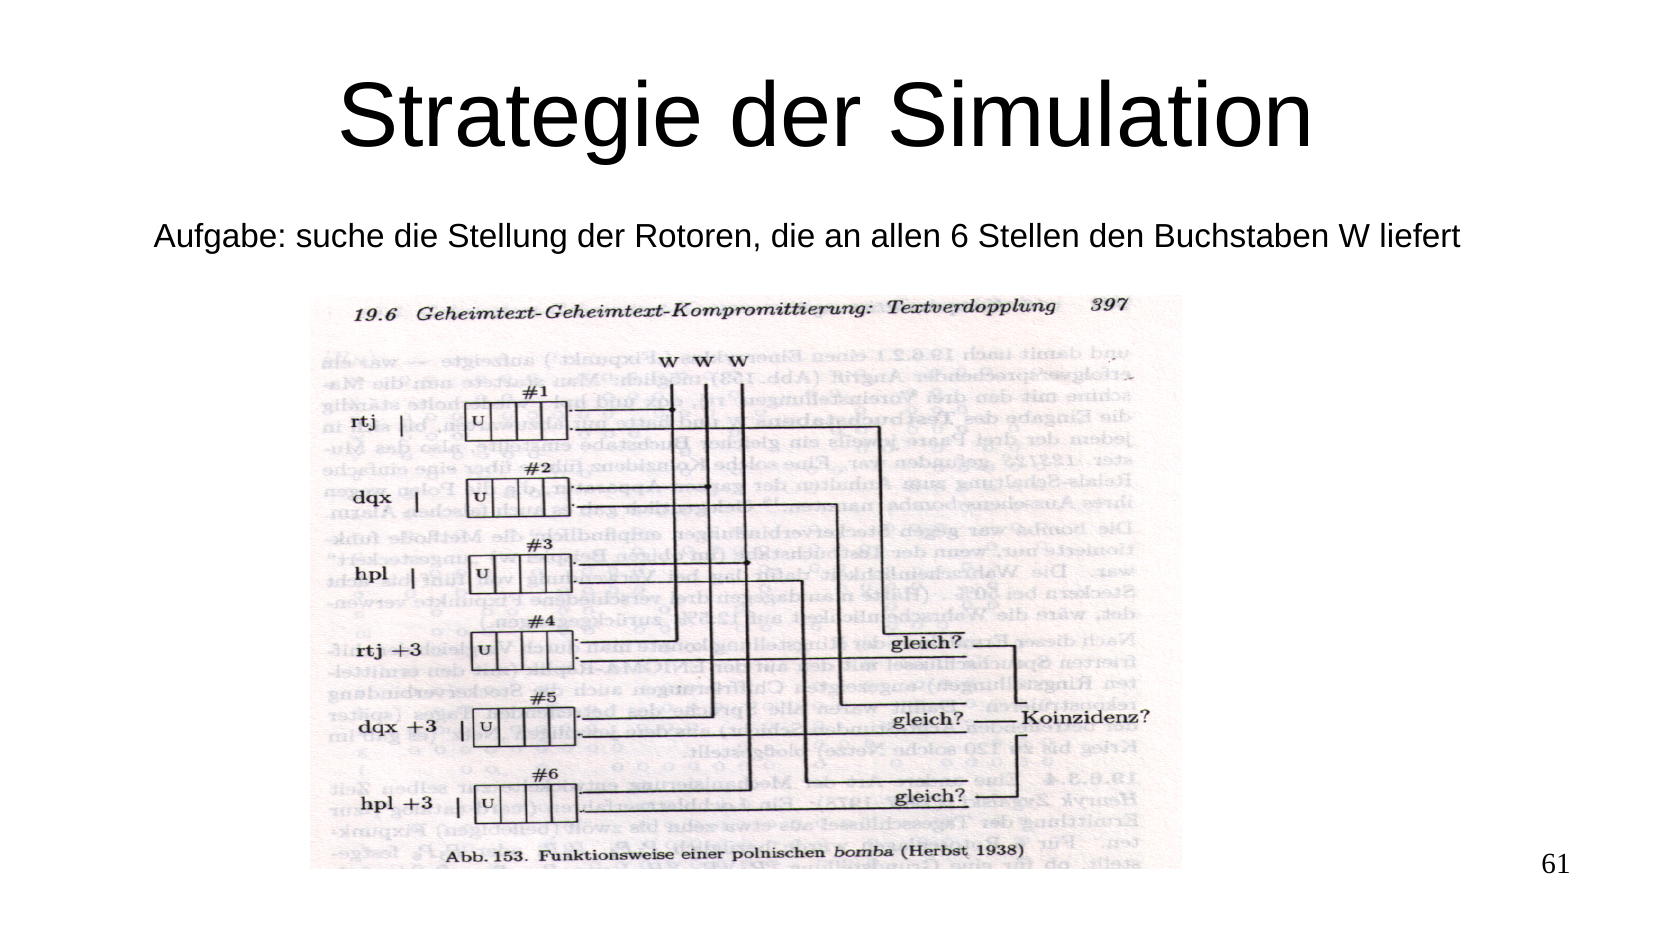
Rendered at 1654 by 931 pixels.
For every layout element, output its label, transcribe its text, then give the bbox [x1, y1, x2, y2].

picture [310, 295, 1182, 869]
list Aufgabe: suche die Stellung der Rotoren, die an allen 6 Stellen den Buchstaben W liefert [82, 217, 1571, 758]
title Strategie der Simulation [82, 37, 1571, 193]
